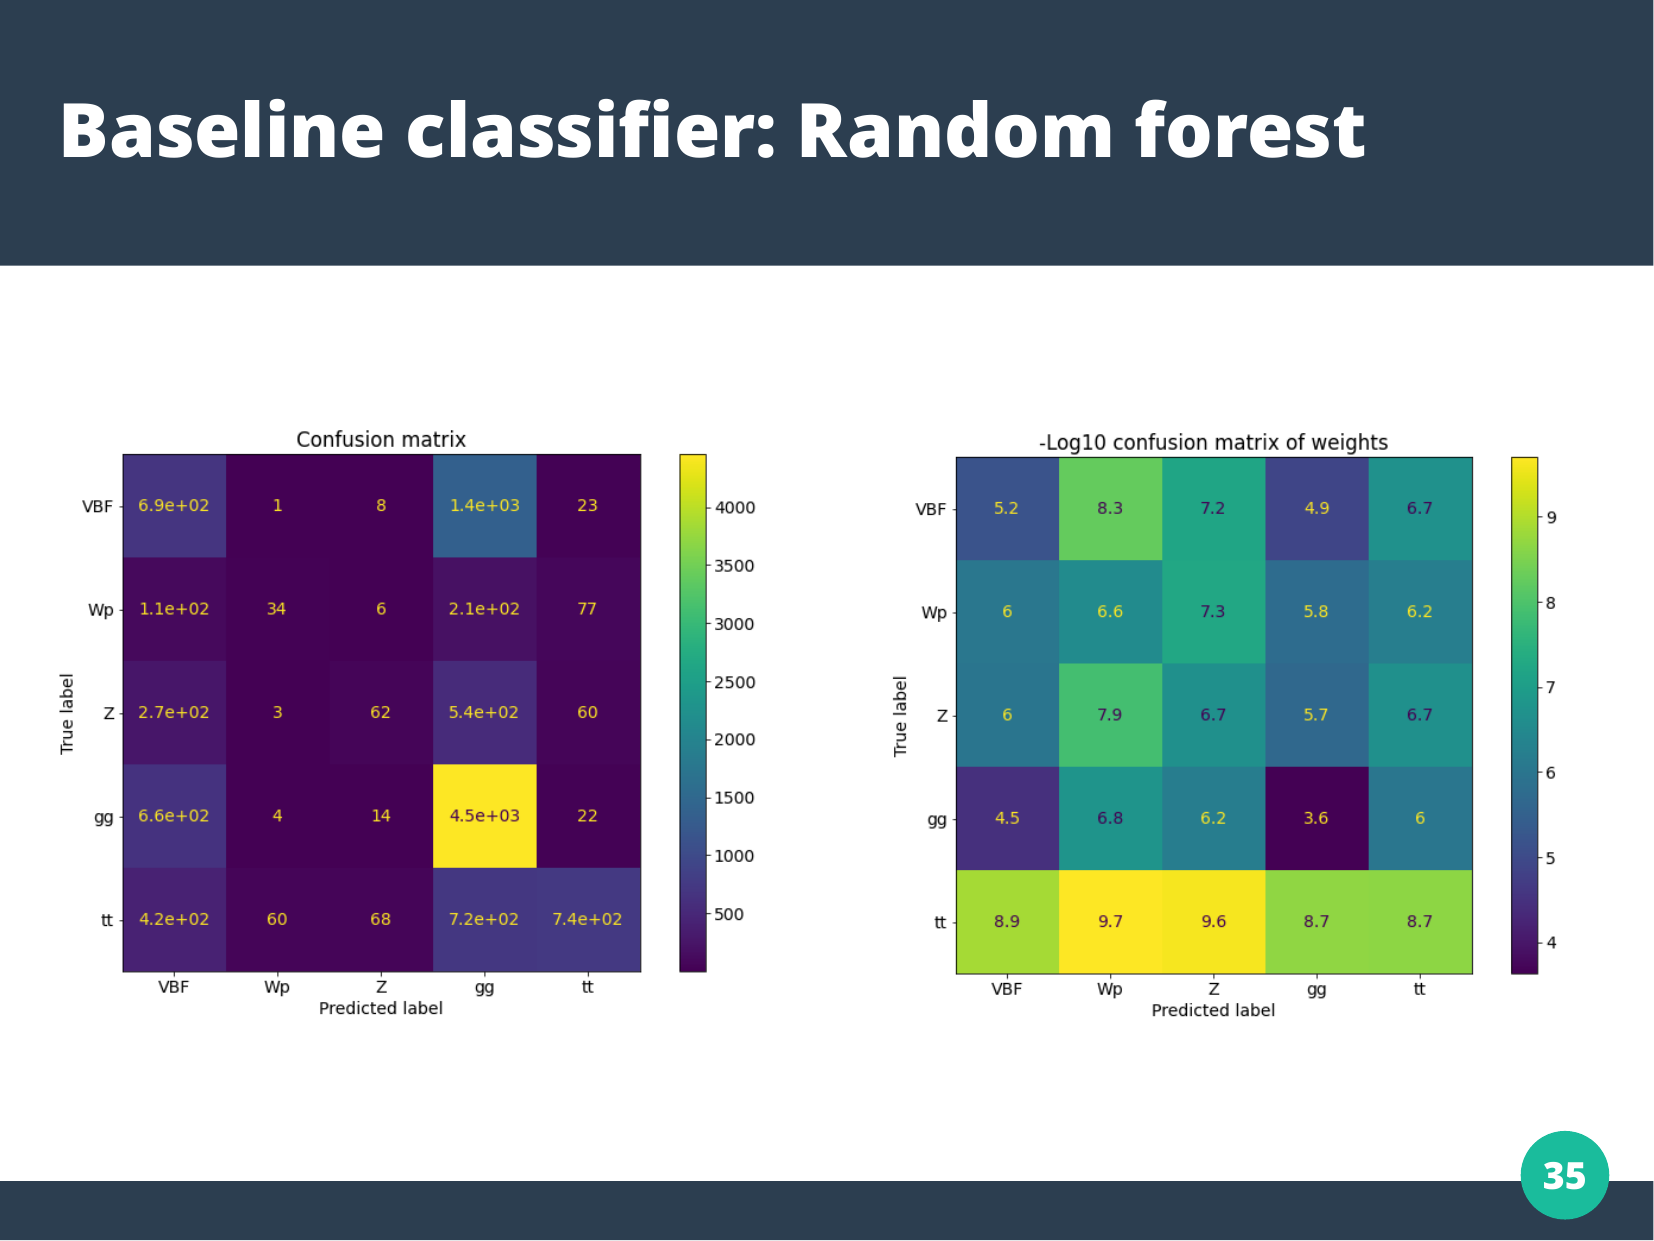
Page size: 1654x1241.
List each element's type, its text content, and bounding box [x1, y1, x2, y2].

title Baseline classifier: Random forest [59, 49, 1595, 207]
picture [45, 420, 772, 1036]
picture [878, 413, 1576, 1037]
